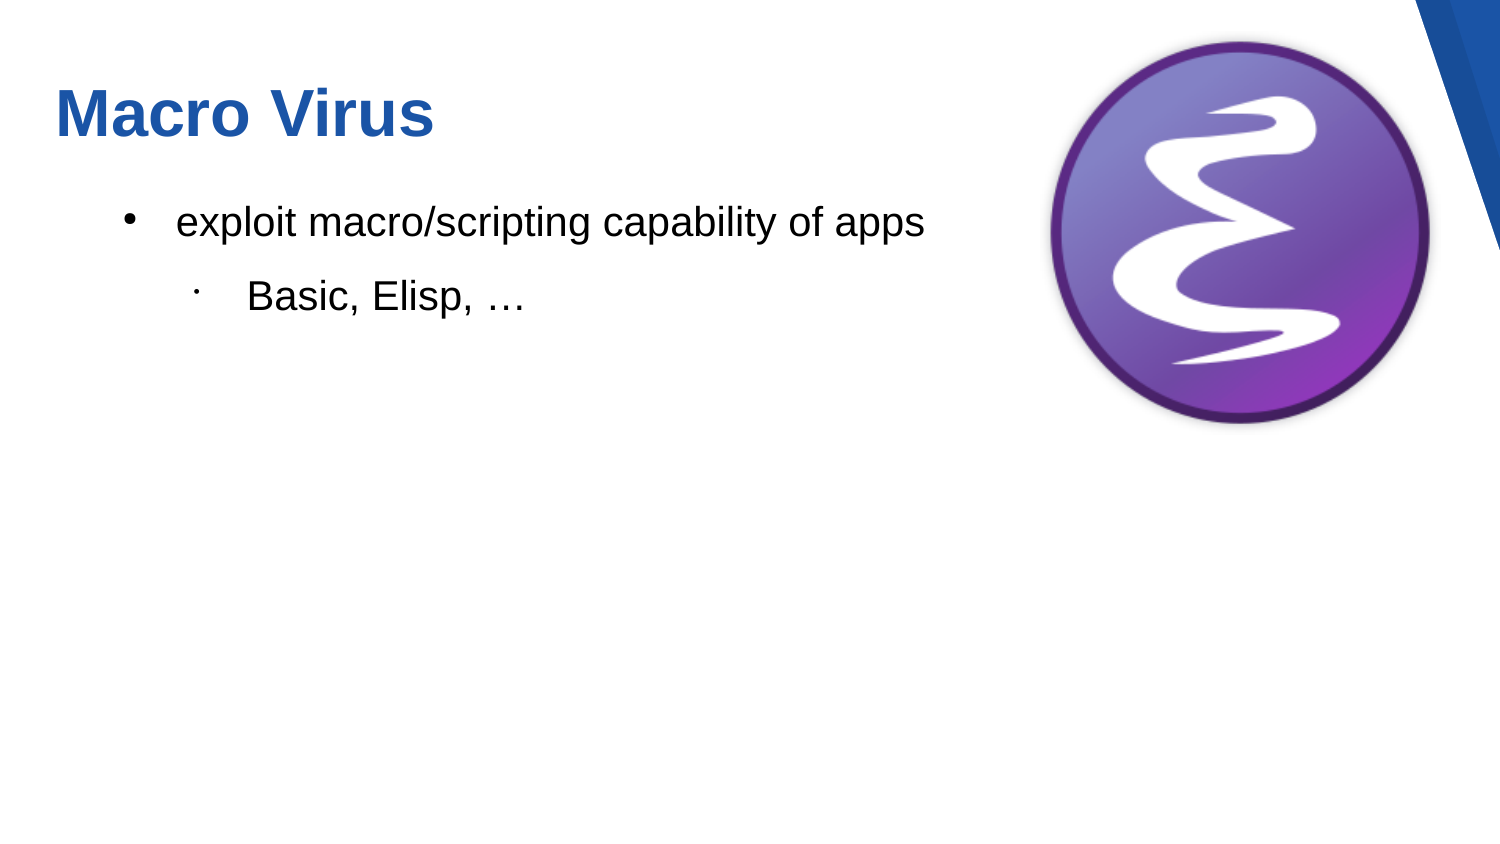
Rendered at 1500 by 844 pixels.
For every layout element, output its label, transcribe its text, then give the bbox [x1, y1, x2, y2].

list exploit macro/scripting capability of apps Basic, Elisp, … [90, 180, 1456, 755]
title Macro Virus [40, 97, 1040, 166]
picture [1040, 31, 1441, 436]
